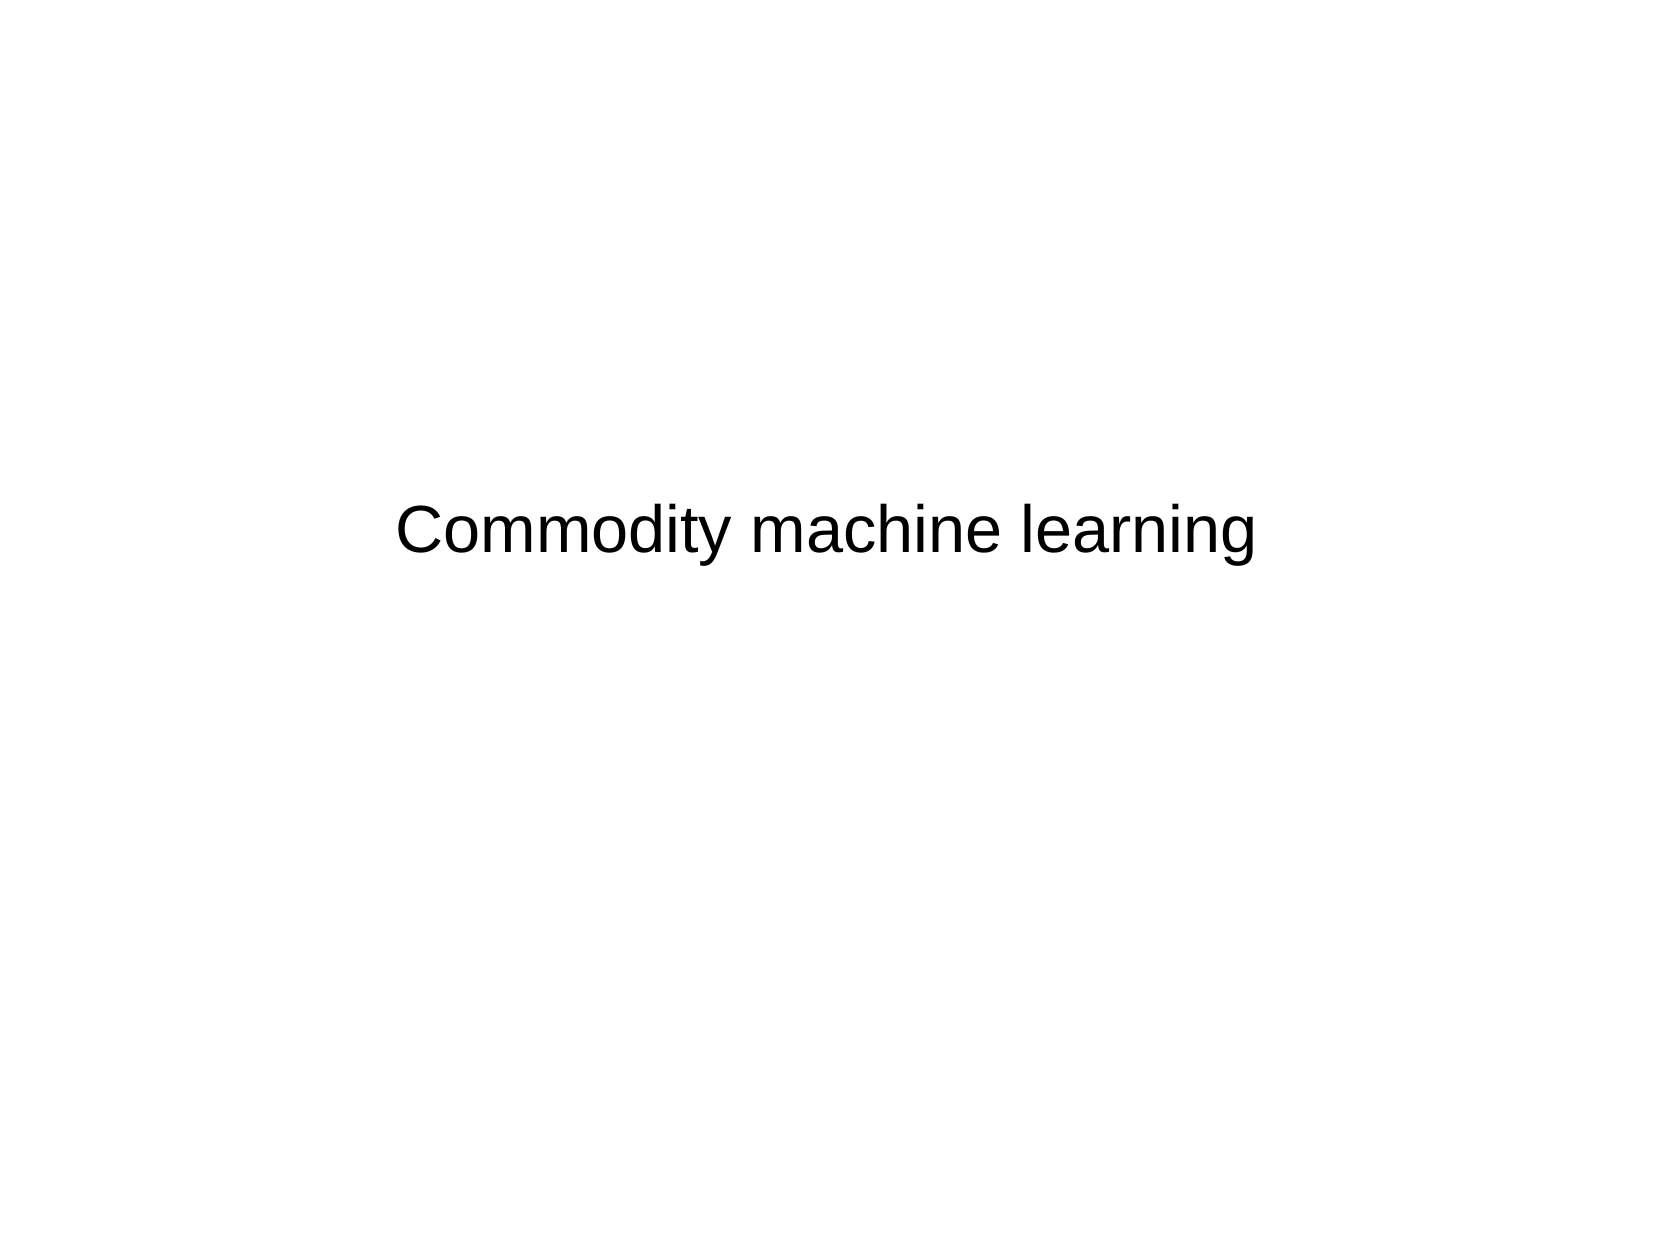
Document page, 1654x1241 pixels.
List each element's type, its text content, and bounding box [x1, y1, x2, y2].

subtitle Commodity machine learning [82, 49, 1571, 1010]
